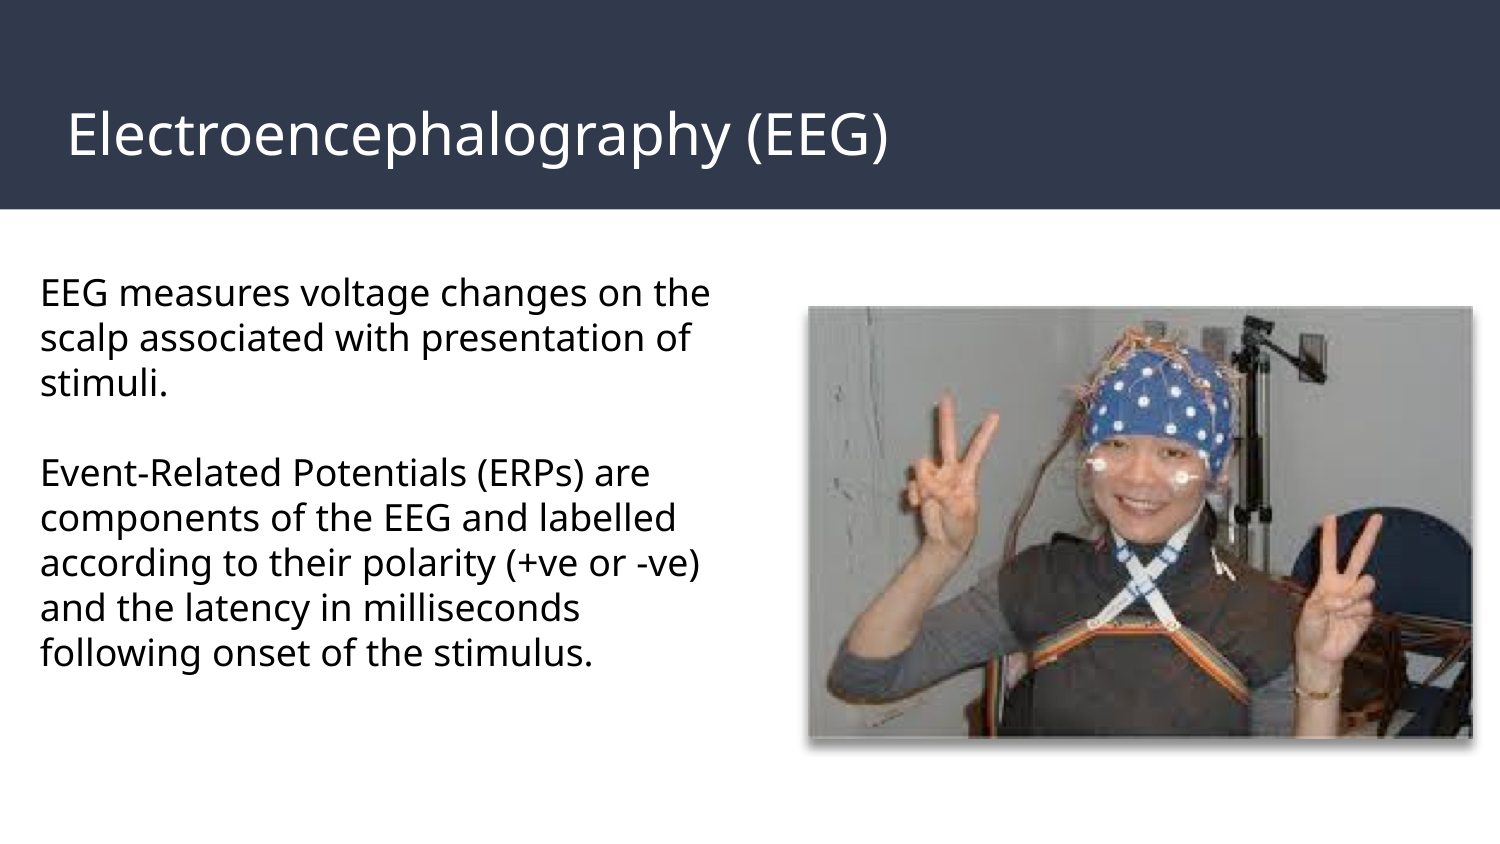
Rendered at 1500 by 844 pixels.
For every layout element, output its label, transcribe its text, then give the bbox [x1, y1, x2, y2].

picture [797, 304, 1483, 757]
title Electroencephalography (EEG) [51, 82, 1449, 185]
text_box EEG measures voltage changes on the scalp associated with presentation of stimuli. Event-Related Potentials (ERPs) are components of the EEG and labelled according to their polarity (+ve or -ve) and the latency in milliseconds following onset of the stimulus. [24, 253, 765, 808]
